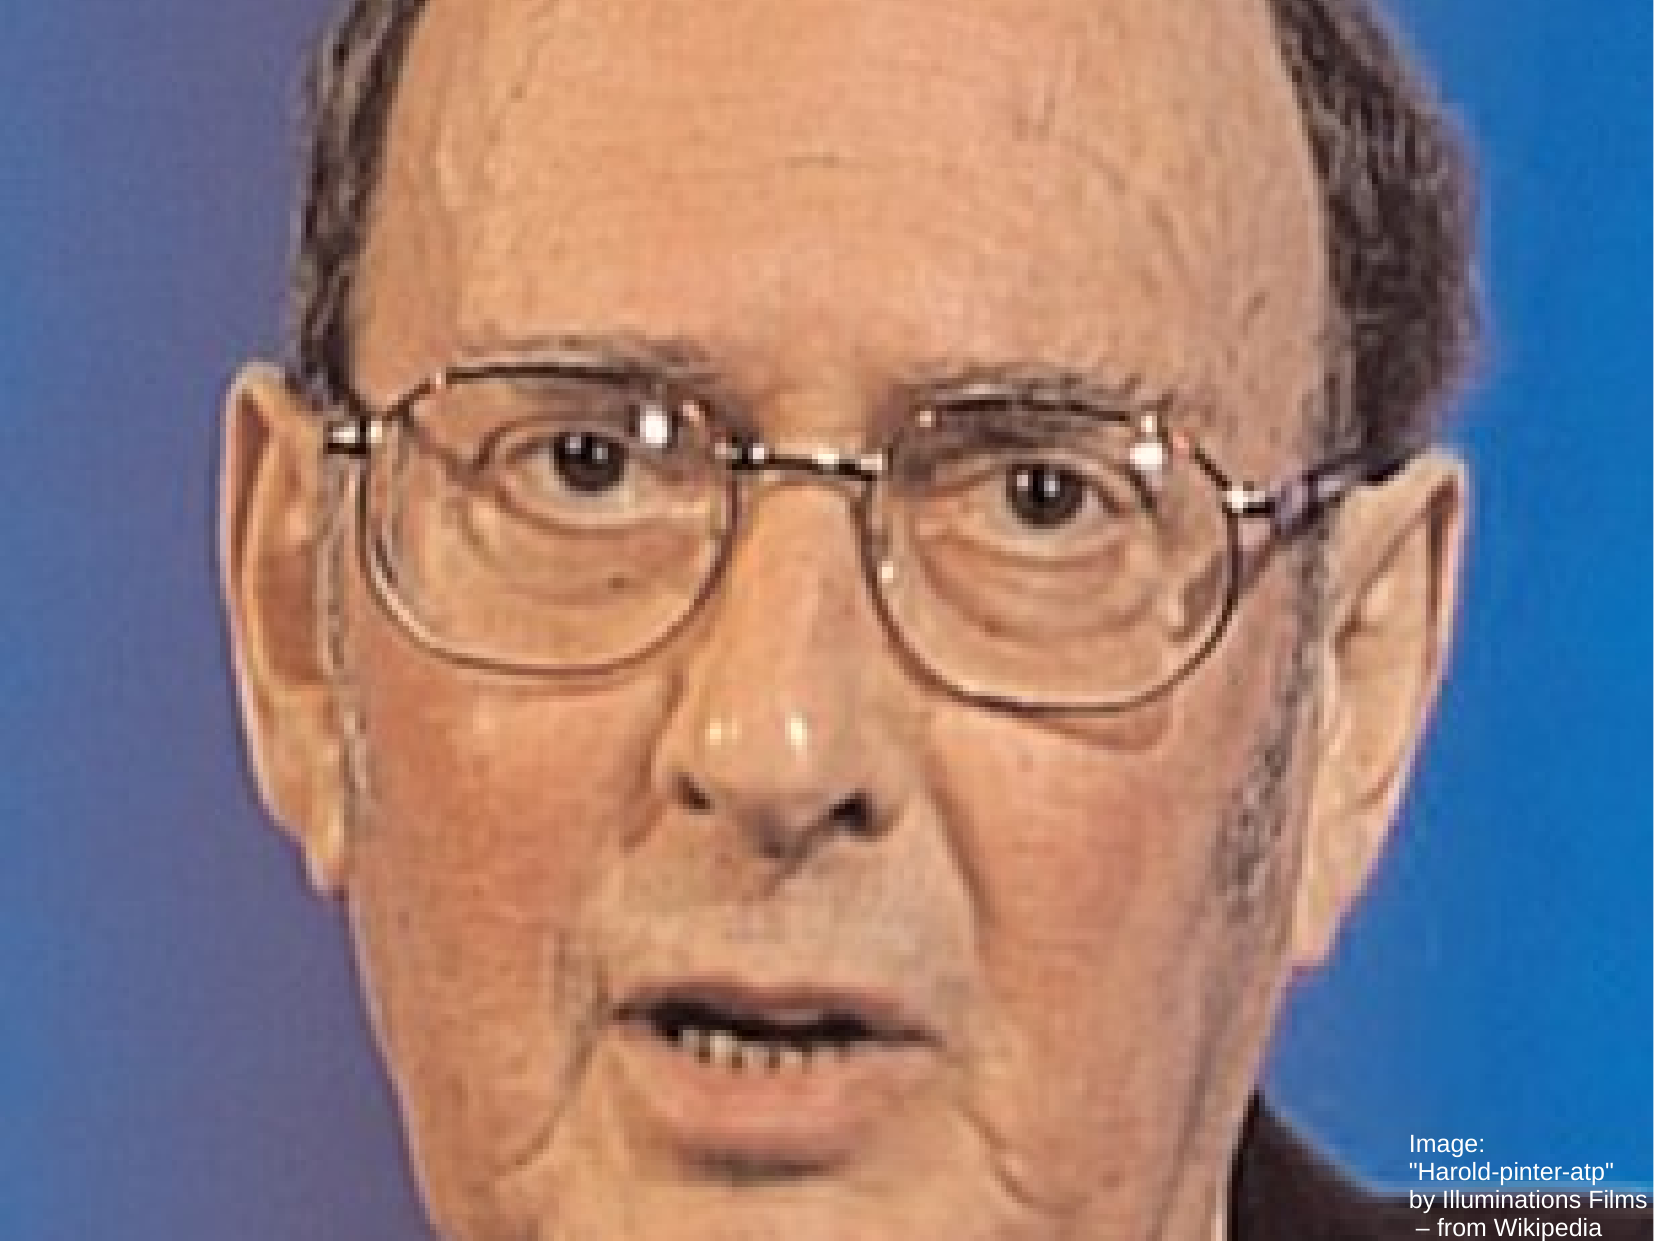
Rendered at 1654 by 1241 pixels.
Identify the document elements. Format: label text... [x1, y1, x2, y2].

text_box Image: "Harold-pinter-atp" by Illuminations Films – from Wikipedia [1394, 1122, 1654, 1241]
picture [0, 0, 1654, 1241]
